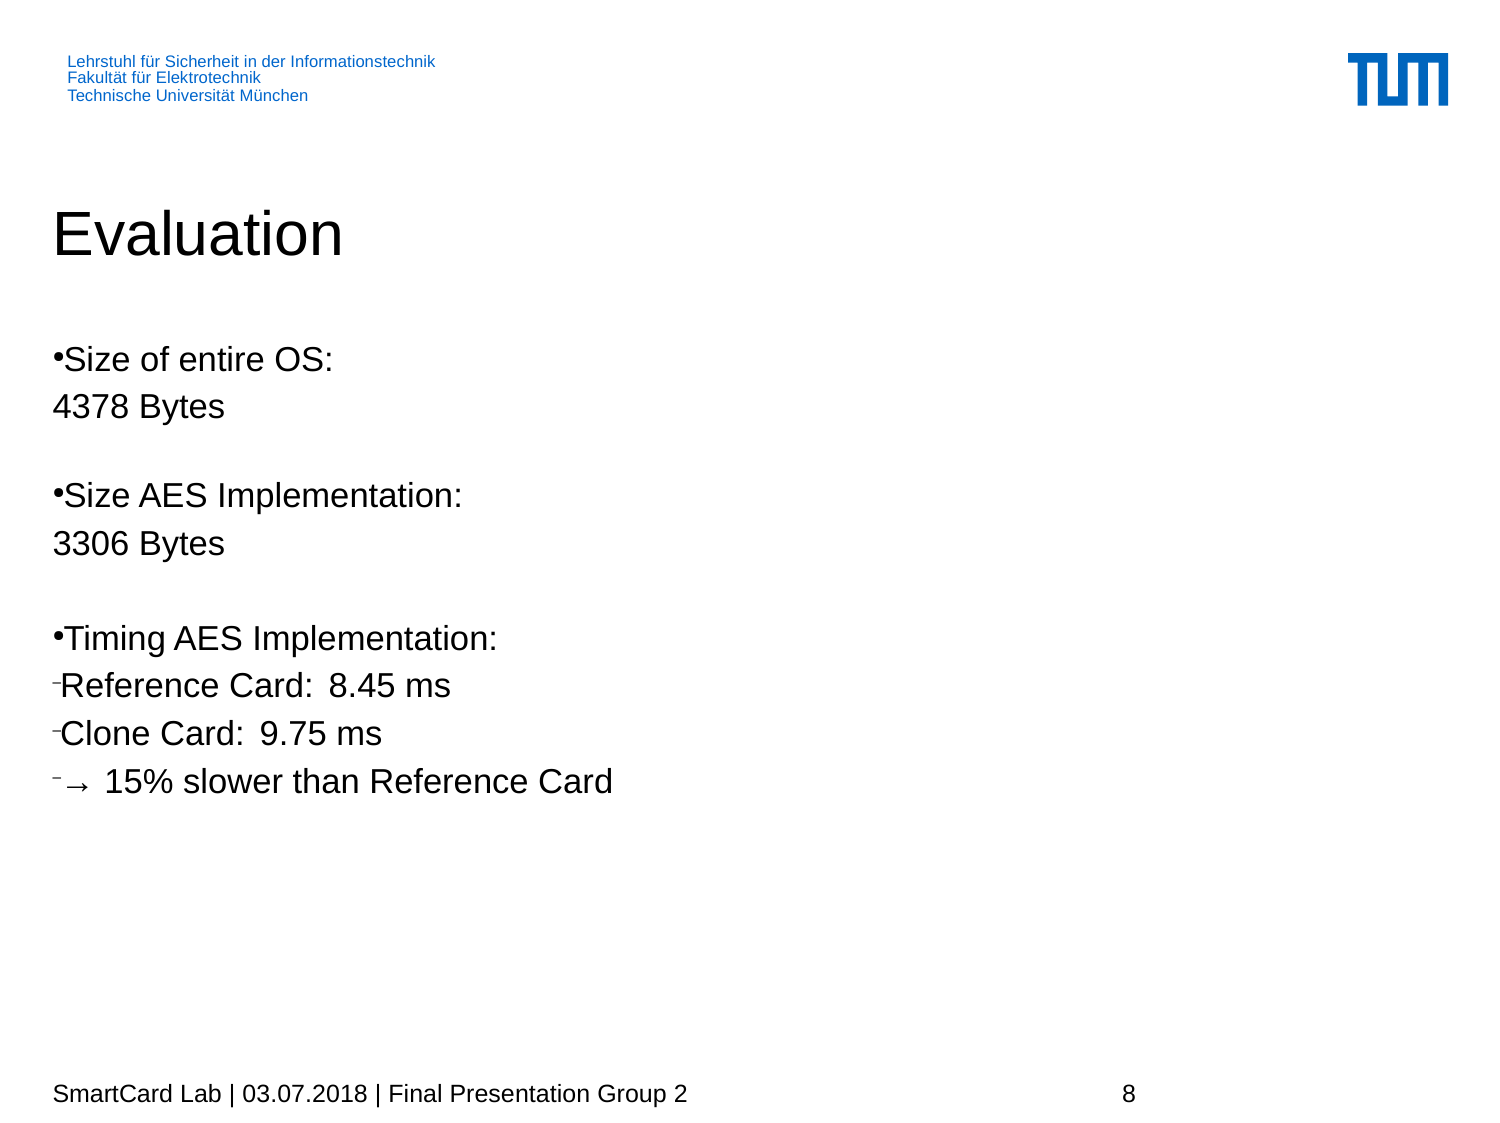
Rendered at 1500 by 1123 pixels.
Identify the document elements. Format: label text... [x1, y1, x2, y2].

title Evaluation [52, 192, 1453, 268]
text_box SmartCard Lab | 03.07.2018 | Final Presentation Group 2 [52, 1062, 1116, 1123]
text_box <number> [1122, 1062, 1459, 1123]
list Size of entire OS: 4378 Bytes Size AES Implementation: 3306 Bytes Timing AES Implementation: Reference Card: 8.45 ms Clone Card: 9.75 ms → 15% slower than Reference Card [52, 330, 1453, 801]
